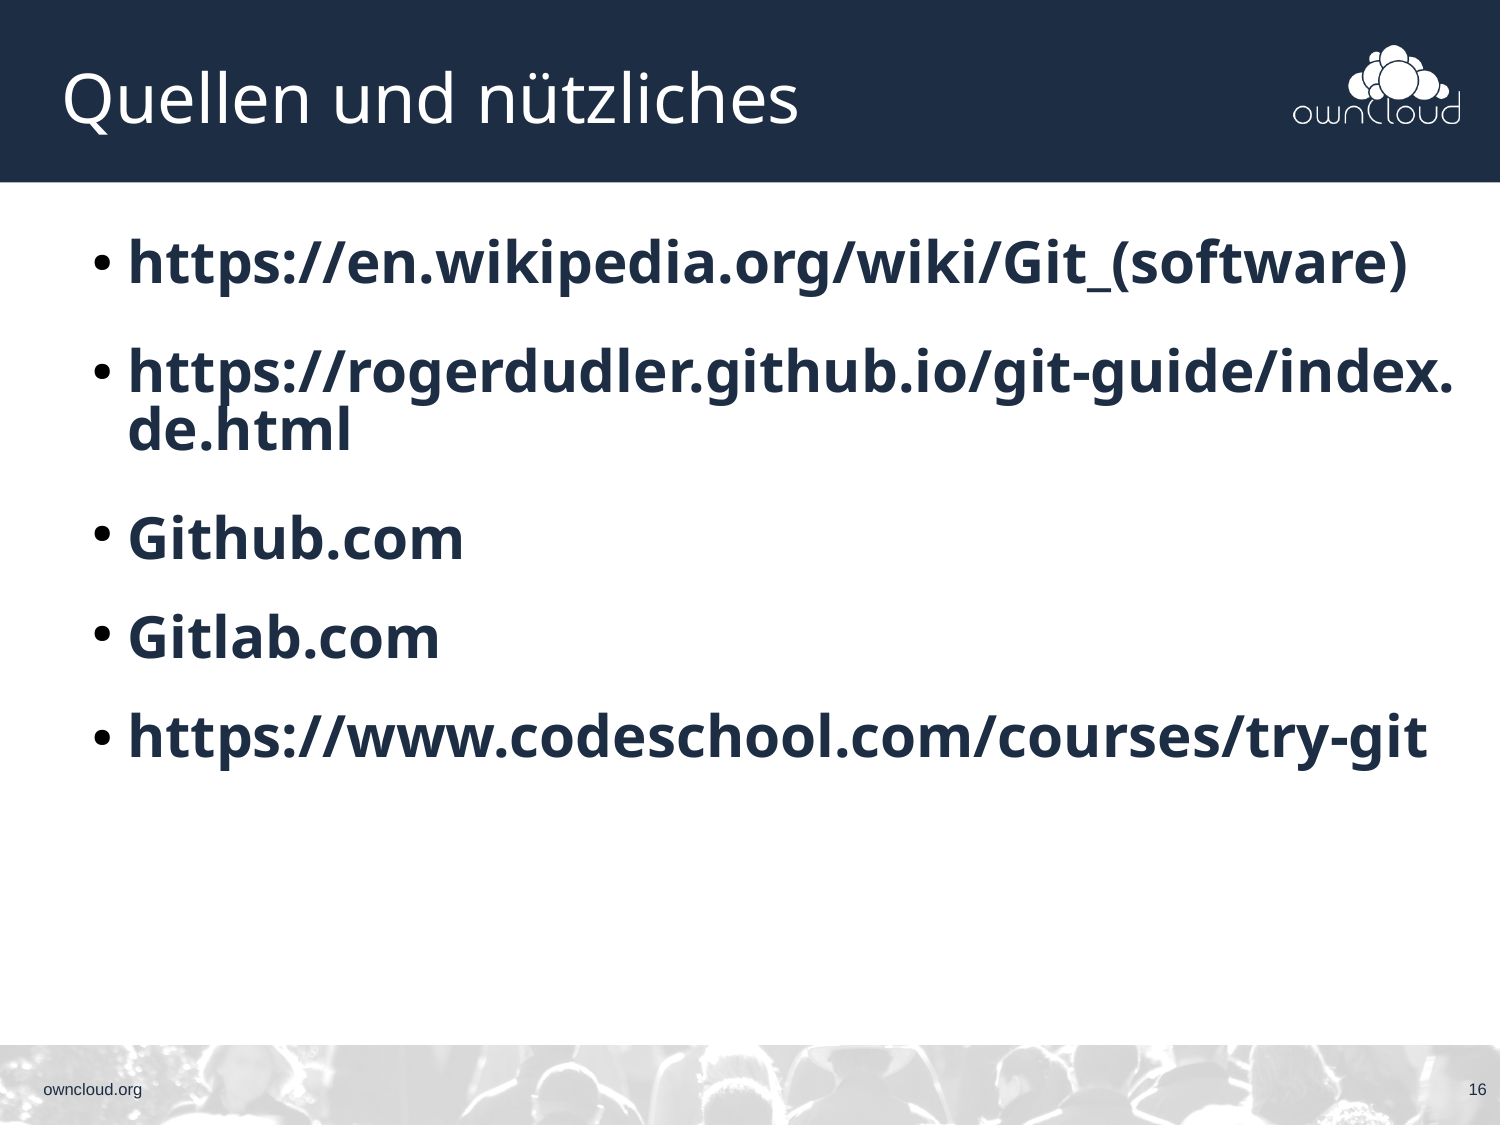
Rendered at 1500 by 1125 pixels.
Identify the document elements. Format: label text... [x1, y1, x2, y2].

picture [0, 1045, 1500, 1125]
picture [1293, 45, 1460, 124]
list https://en.wikipedia.org/wiki/Git_(software) https://rogerdudler.github.io/git-guide/index.de.html Github.com Gitlab.com https://www.codeschool.com/courses/try-git [59, 217, 1477, 1028]
title Quellen und nützliches [46, 5, 1258, 187]
